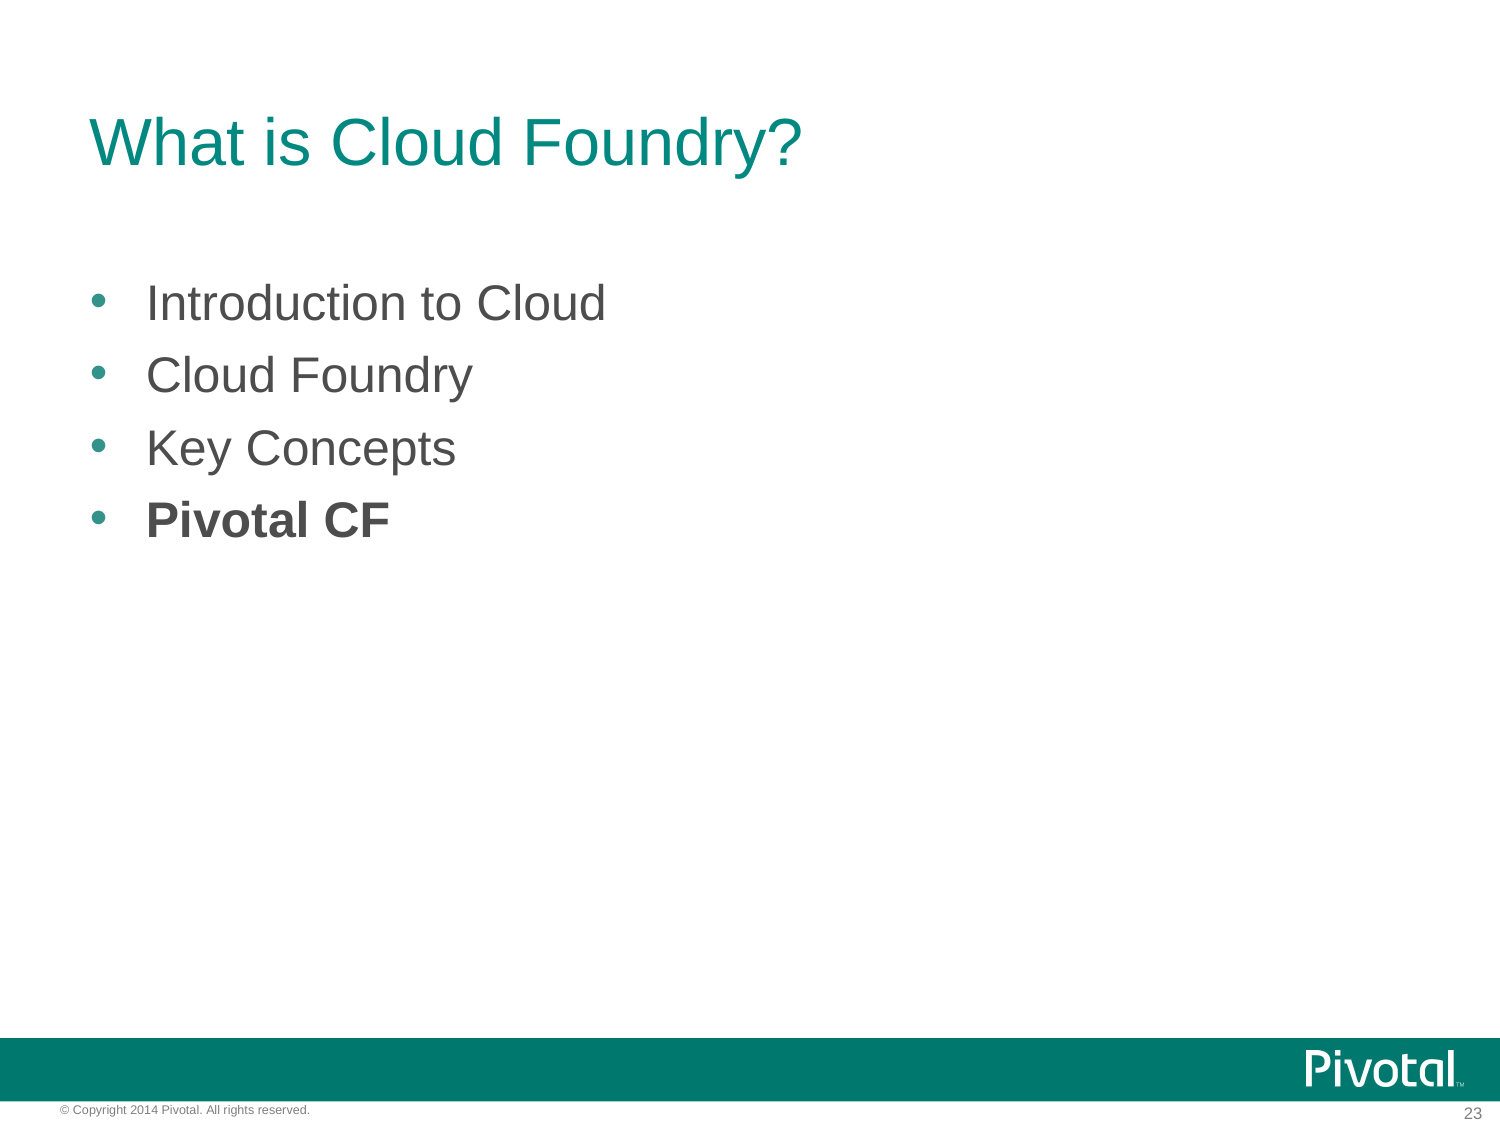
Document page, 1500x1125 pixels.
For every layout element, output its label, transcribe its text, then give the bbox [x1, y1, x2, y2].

title What is Cloud Foundry? [75, 45, 1426, 233]
list Introduction to Cloud Cloud Foundry Key Concepts Pivotal CF [75, 262, 1426, 1005]
picture [1306, 1050, 1464, 1087]
